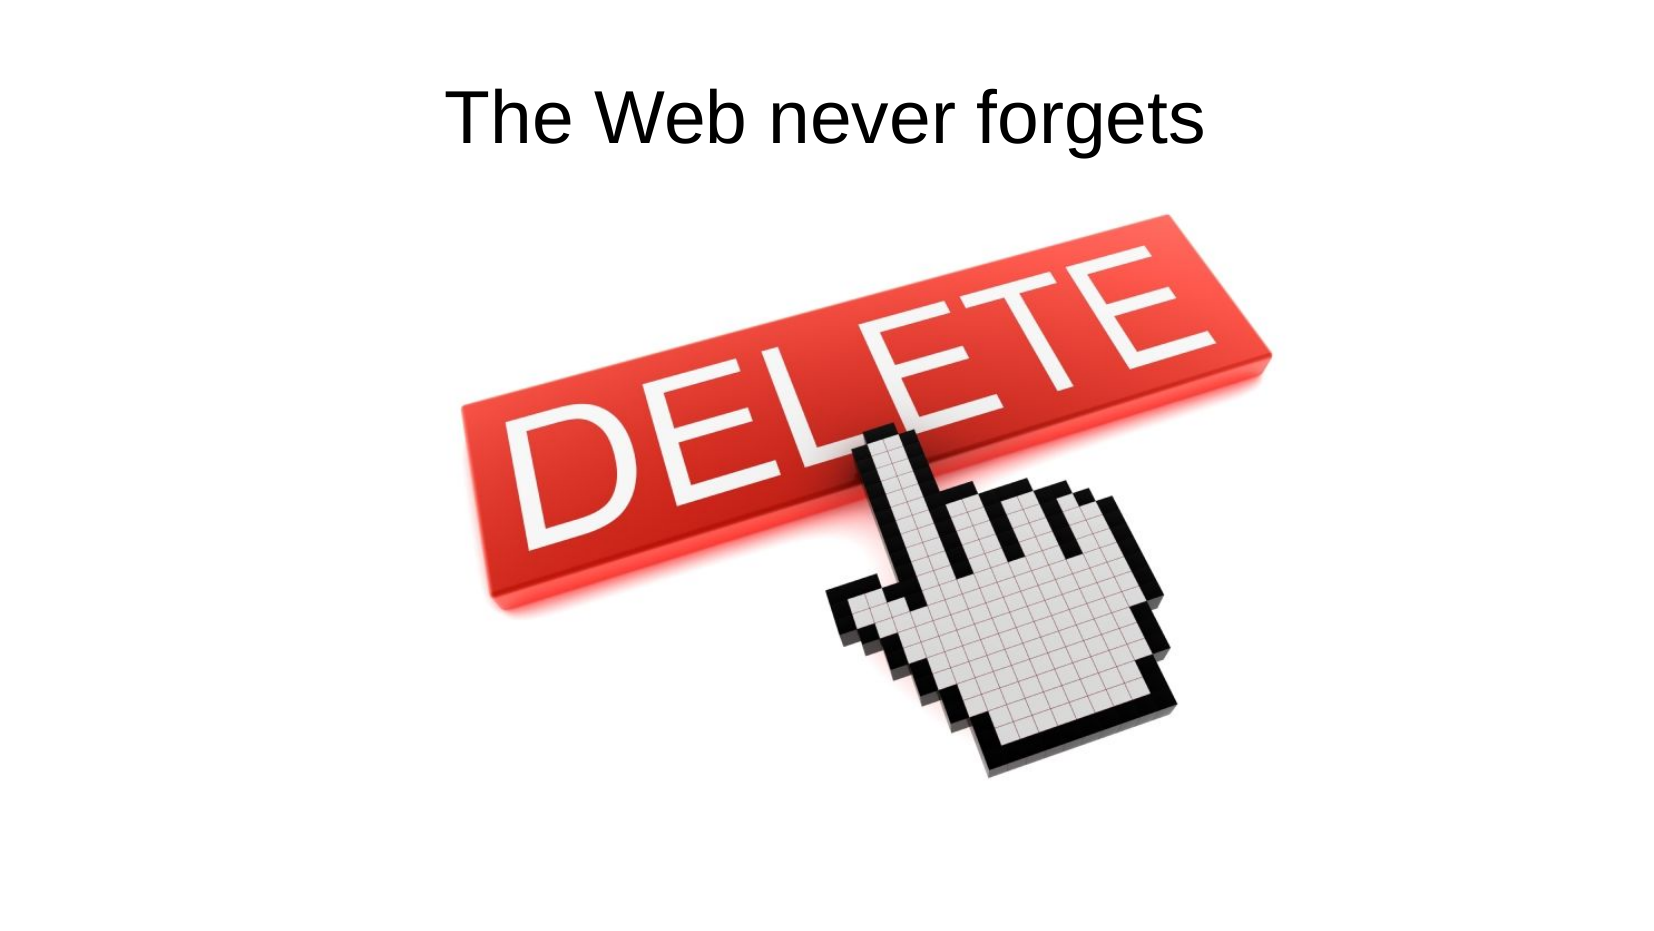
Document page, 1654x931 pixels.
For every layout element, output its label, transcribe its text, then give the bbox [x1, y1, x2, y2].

picture [430, 191, 1321, 826]
text_box The Web never forgets [82, 37, 1569, 191]
